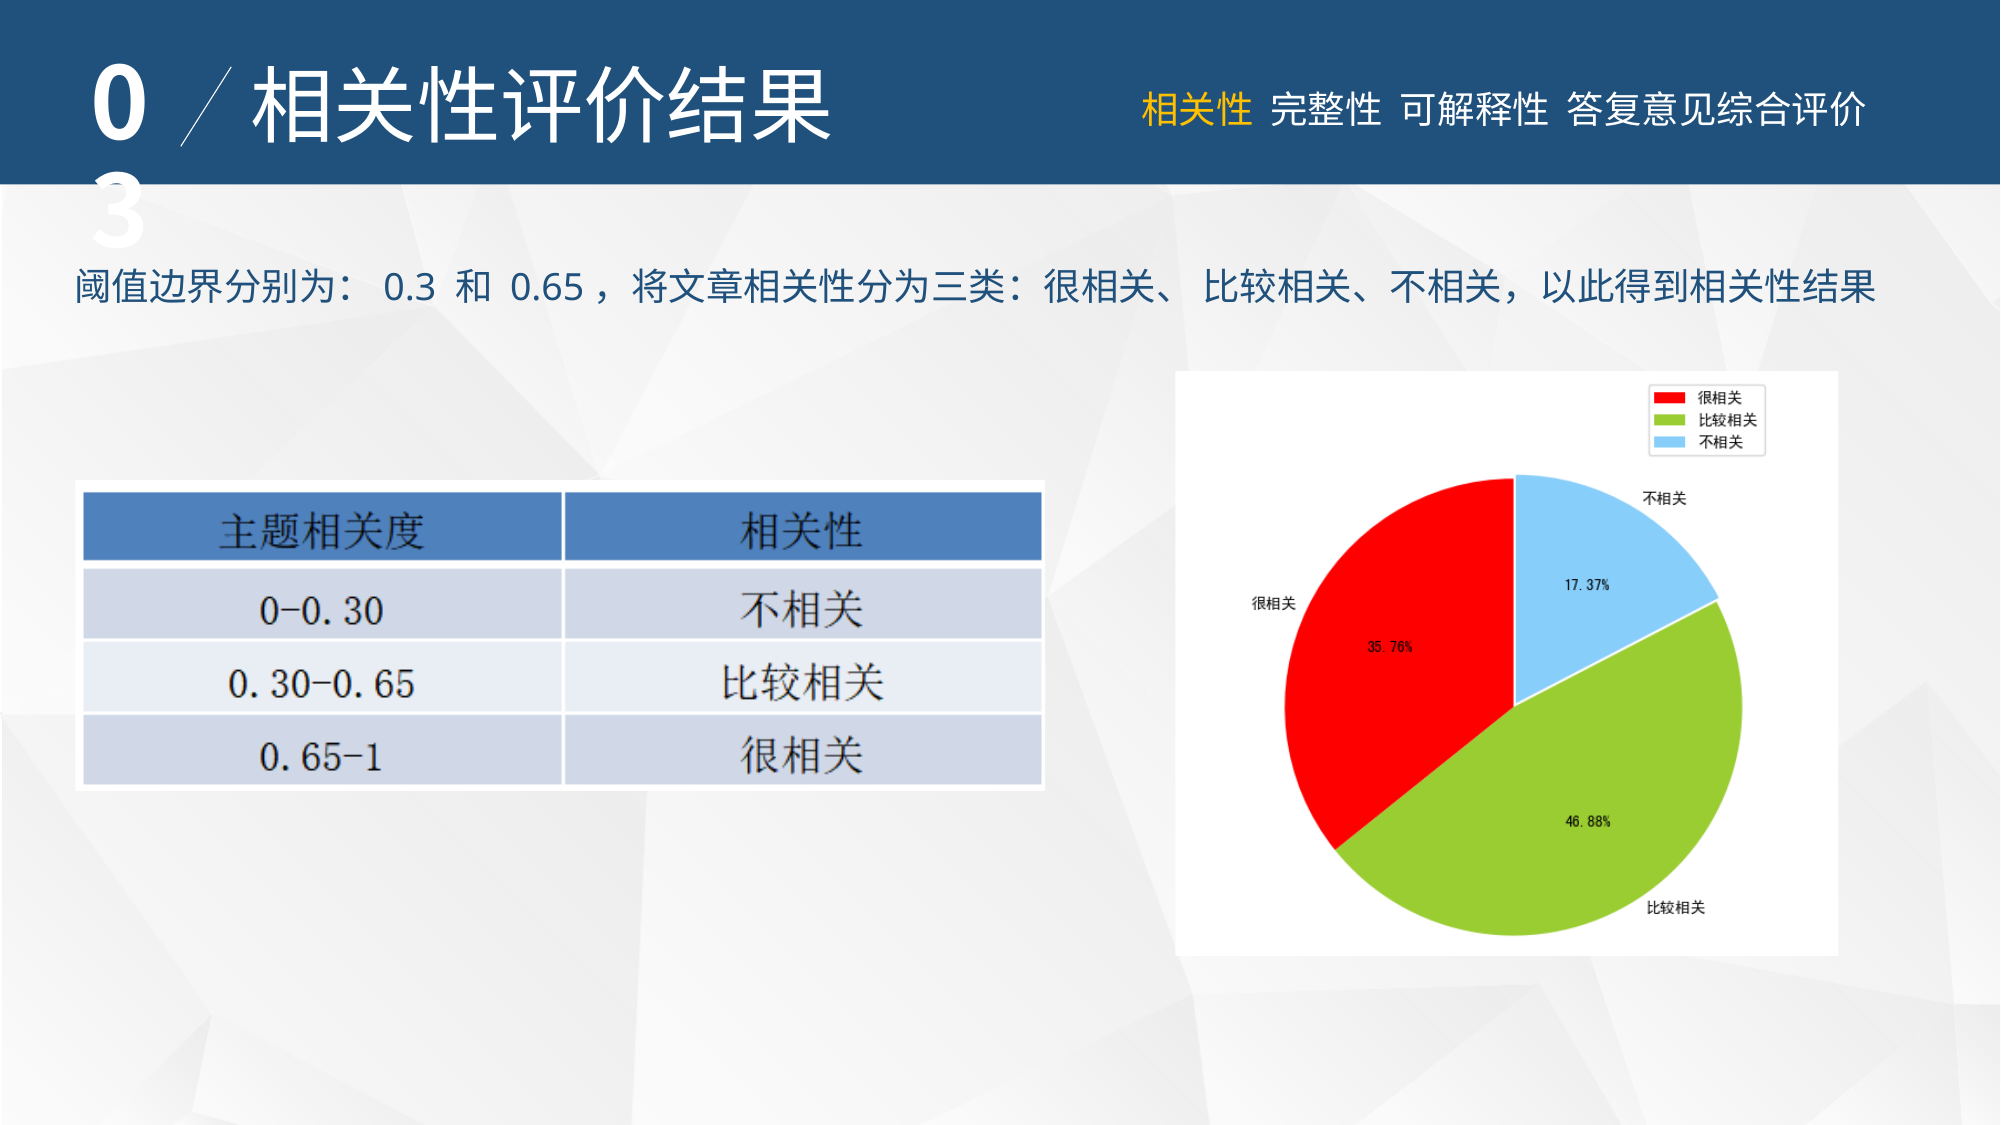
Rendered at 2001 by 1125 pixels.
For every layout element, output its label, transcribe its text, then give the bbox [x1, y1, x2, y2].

text_box 阈值边界分别为：0.3 和 0.65，将文章相关性分为三类：很相关、 比较相关、不相关，以此得到相关性结果 [59, 233, 1938, 316]
text_box 相关性 完整性 可解释性 答复意见综合评价 [1126, 78, 1896, 139]
list 03 [75, 45, 218, 212]
list 相关性评价结果 [235, 57, 1107, 139]
picture [0, 0, 2001, 1125]
